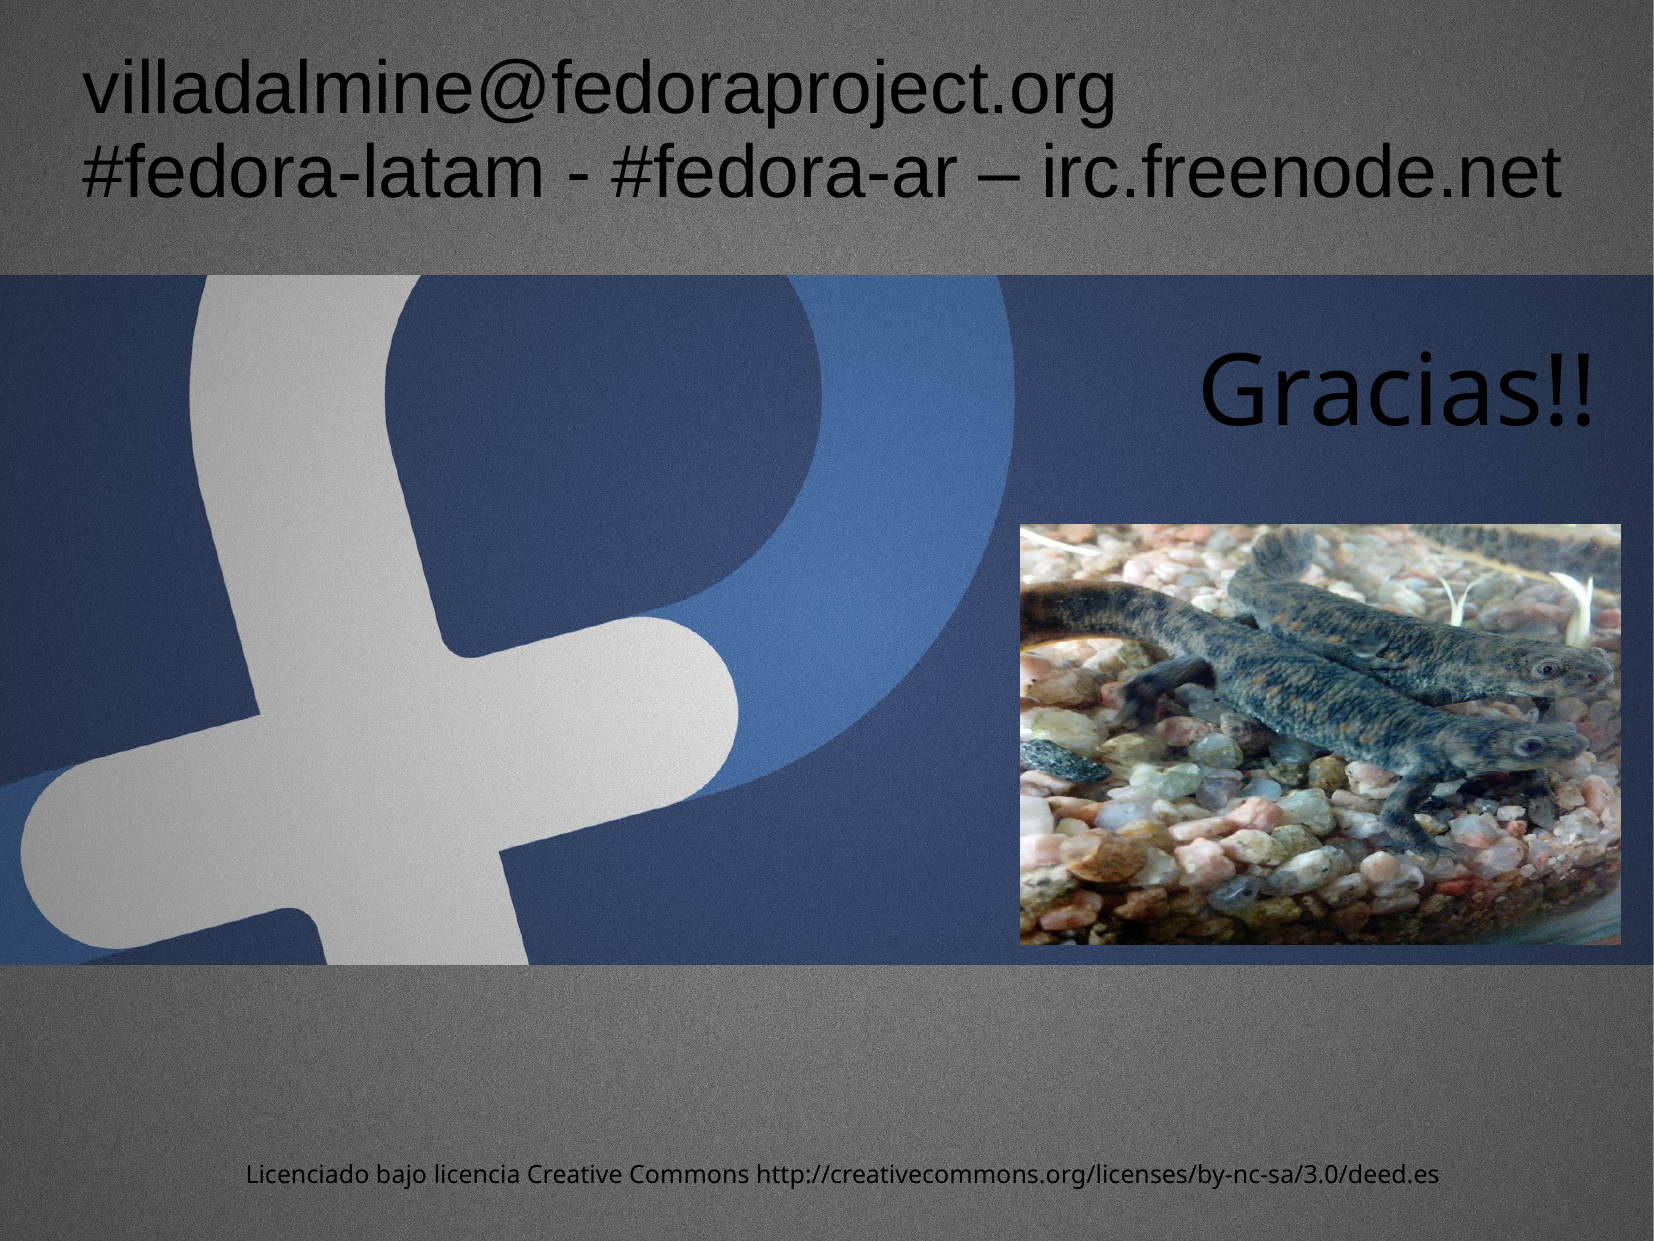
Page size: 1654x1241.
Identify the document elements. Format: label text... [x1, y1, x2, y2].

text_box villadalmine@fedoraproject.org #fedora-latam - #fedora-ar – irc.freenode.net [68, 38, 1591, 256]
picture [0, 0, 1654, 1241]
text_box Licenciado bajo licencia Creative Commons http://creativecommons.org/licenses/by-nc-sa/3.0/deed.es [74, 1126, 1613, 1197]
text_box Gracias!! [22, 330, 1598, 448]
